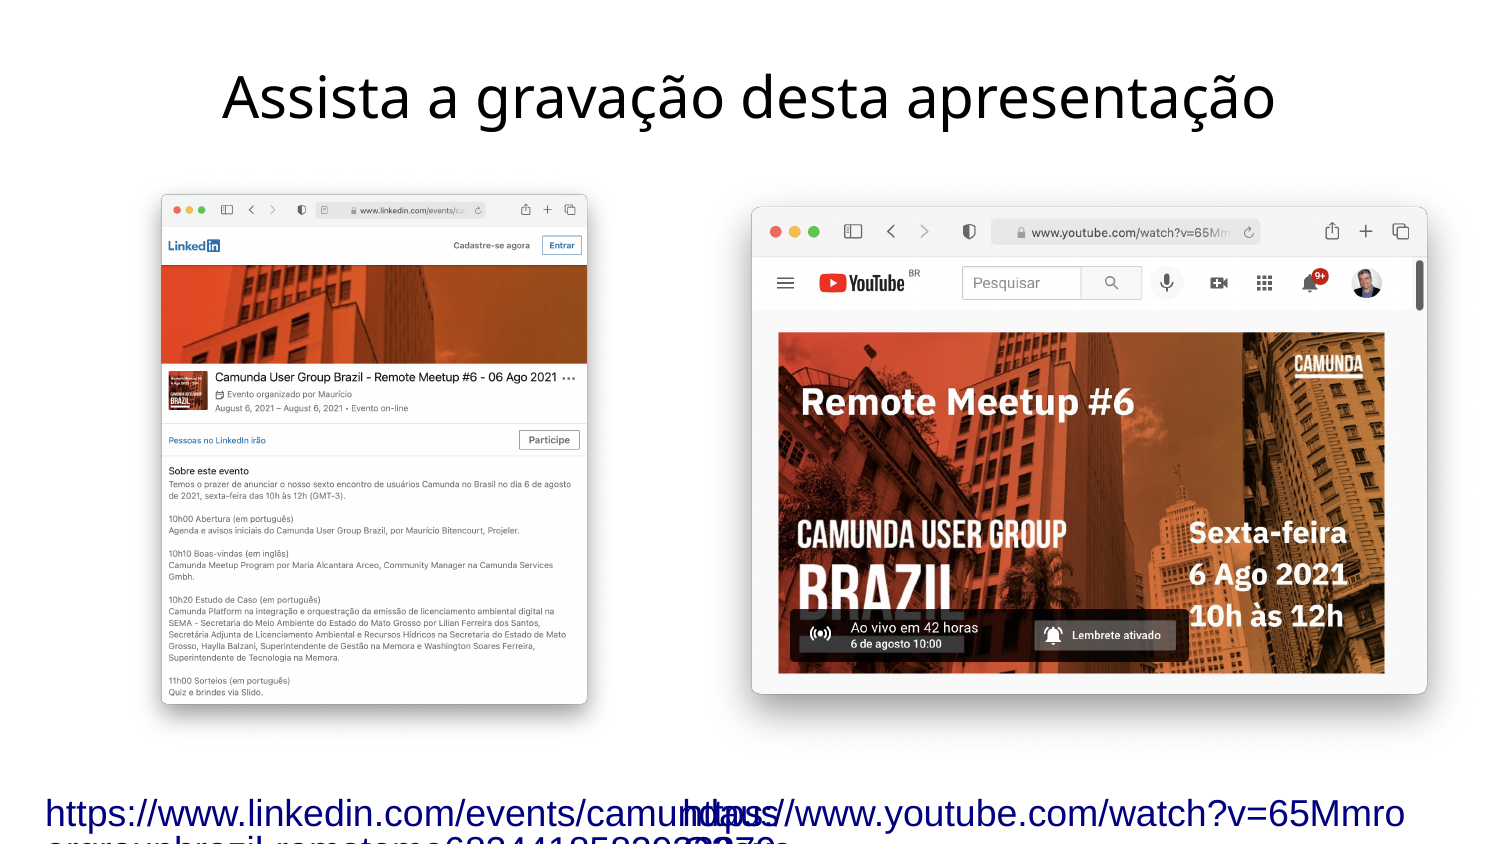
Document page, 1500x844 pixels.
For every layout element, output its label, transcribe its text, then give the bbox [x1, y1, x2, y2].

picture [127, 171, 621, 749]
text_box https://www.linkedin.com/events/camundausergroupbrazil-remoteme6824418582932279296/ [30, 773, 801, 844]
text_box Assista a gravação desta apresentação [0, 45, 1500, 146]
picture [698, 171, 1480, 764]
text_box https://www.youtube.com/watch?v=65MmroQ3axo [801, 773, 1438, 844]
